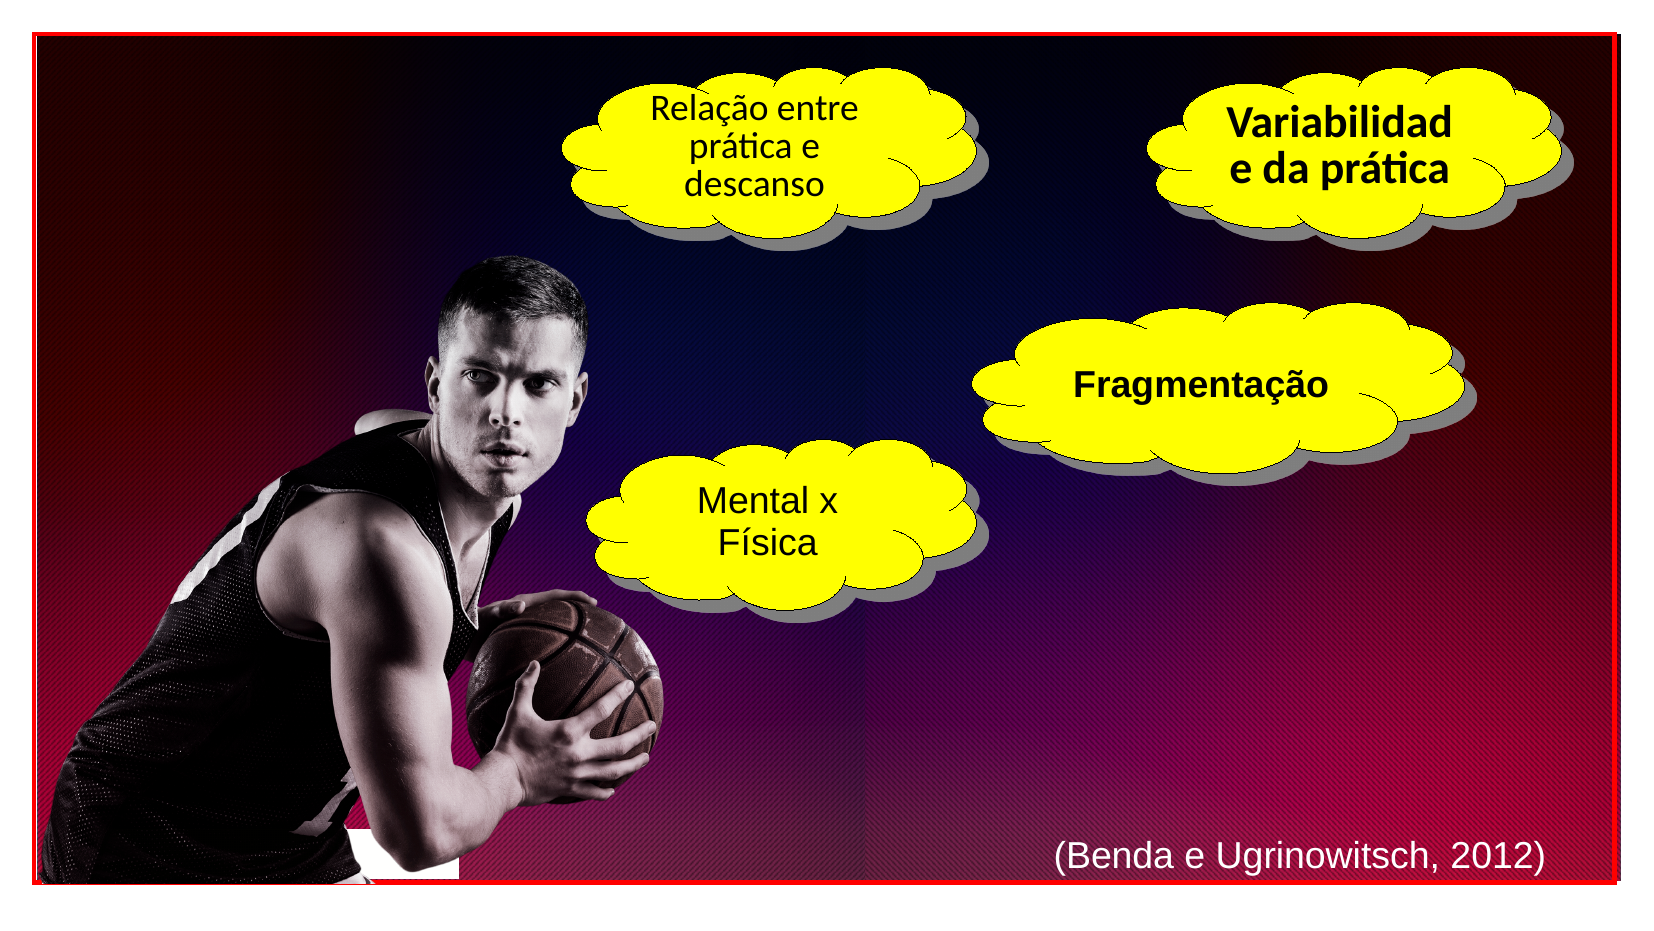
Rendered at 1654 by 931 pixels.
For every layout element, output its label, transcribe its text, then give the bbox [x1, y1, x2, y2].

text_box (Benda e Ugrinowitsch, 2012) [1038, 826, 1615, 884]
text_box Mental x Física [684, 439, 977, 611]
text_box Variabilidade da prática [1146, 67, 1562, 239]
picture [8, 36, 1612, 884]
text_box Fragmentação [971, 302, 1465, 474]
picture [1617, 34, 1621, 881]
text_box Relação entre prática e descanso [561, 67, 977, 239]
